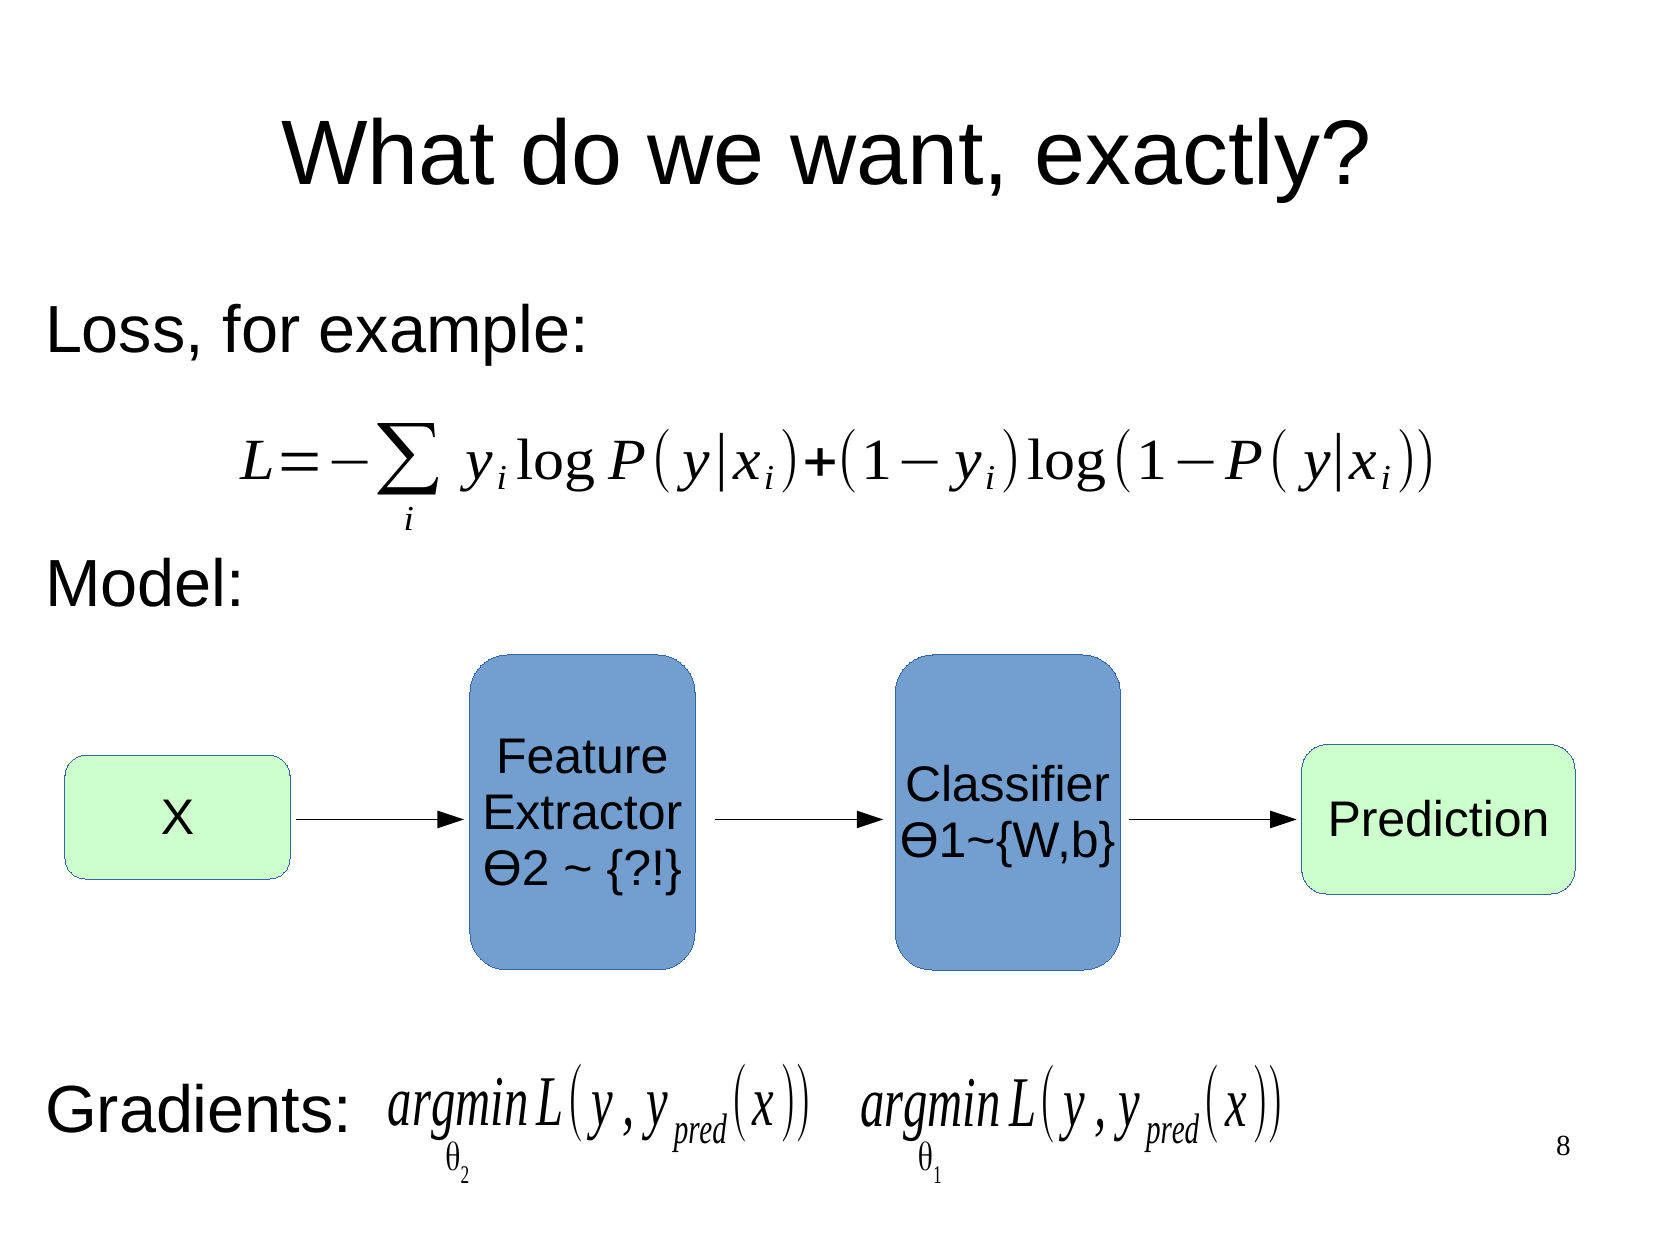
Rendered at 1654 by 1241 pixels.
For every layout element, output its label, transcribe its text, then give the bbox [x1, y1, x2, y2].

text_box Model: [45, 532, 676, 635]
text_box Prediction [1301, 744, 1576, 895]
text_box Feature Extractor Ɵ2 ~ {?!} [469, 654, 696, 970]
chart [221, 417, 1453, 537]
chart [847, 1058, 1297, 1188]
chart [375, 1058, 825, 1188]
text_box X [64, 755, 291, 880]
title What do we want, exactly? [82, 49, 1571, 257]
text_box Classifier Ɵ1~{W,b} [895, 654, 1121, 971]
text_box Gradients: [45, 1071, 366, 1147]
text_box Loss, for example: [45, 278, 676, 381]
